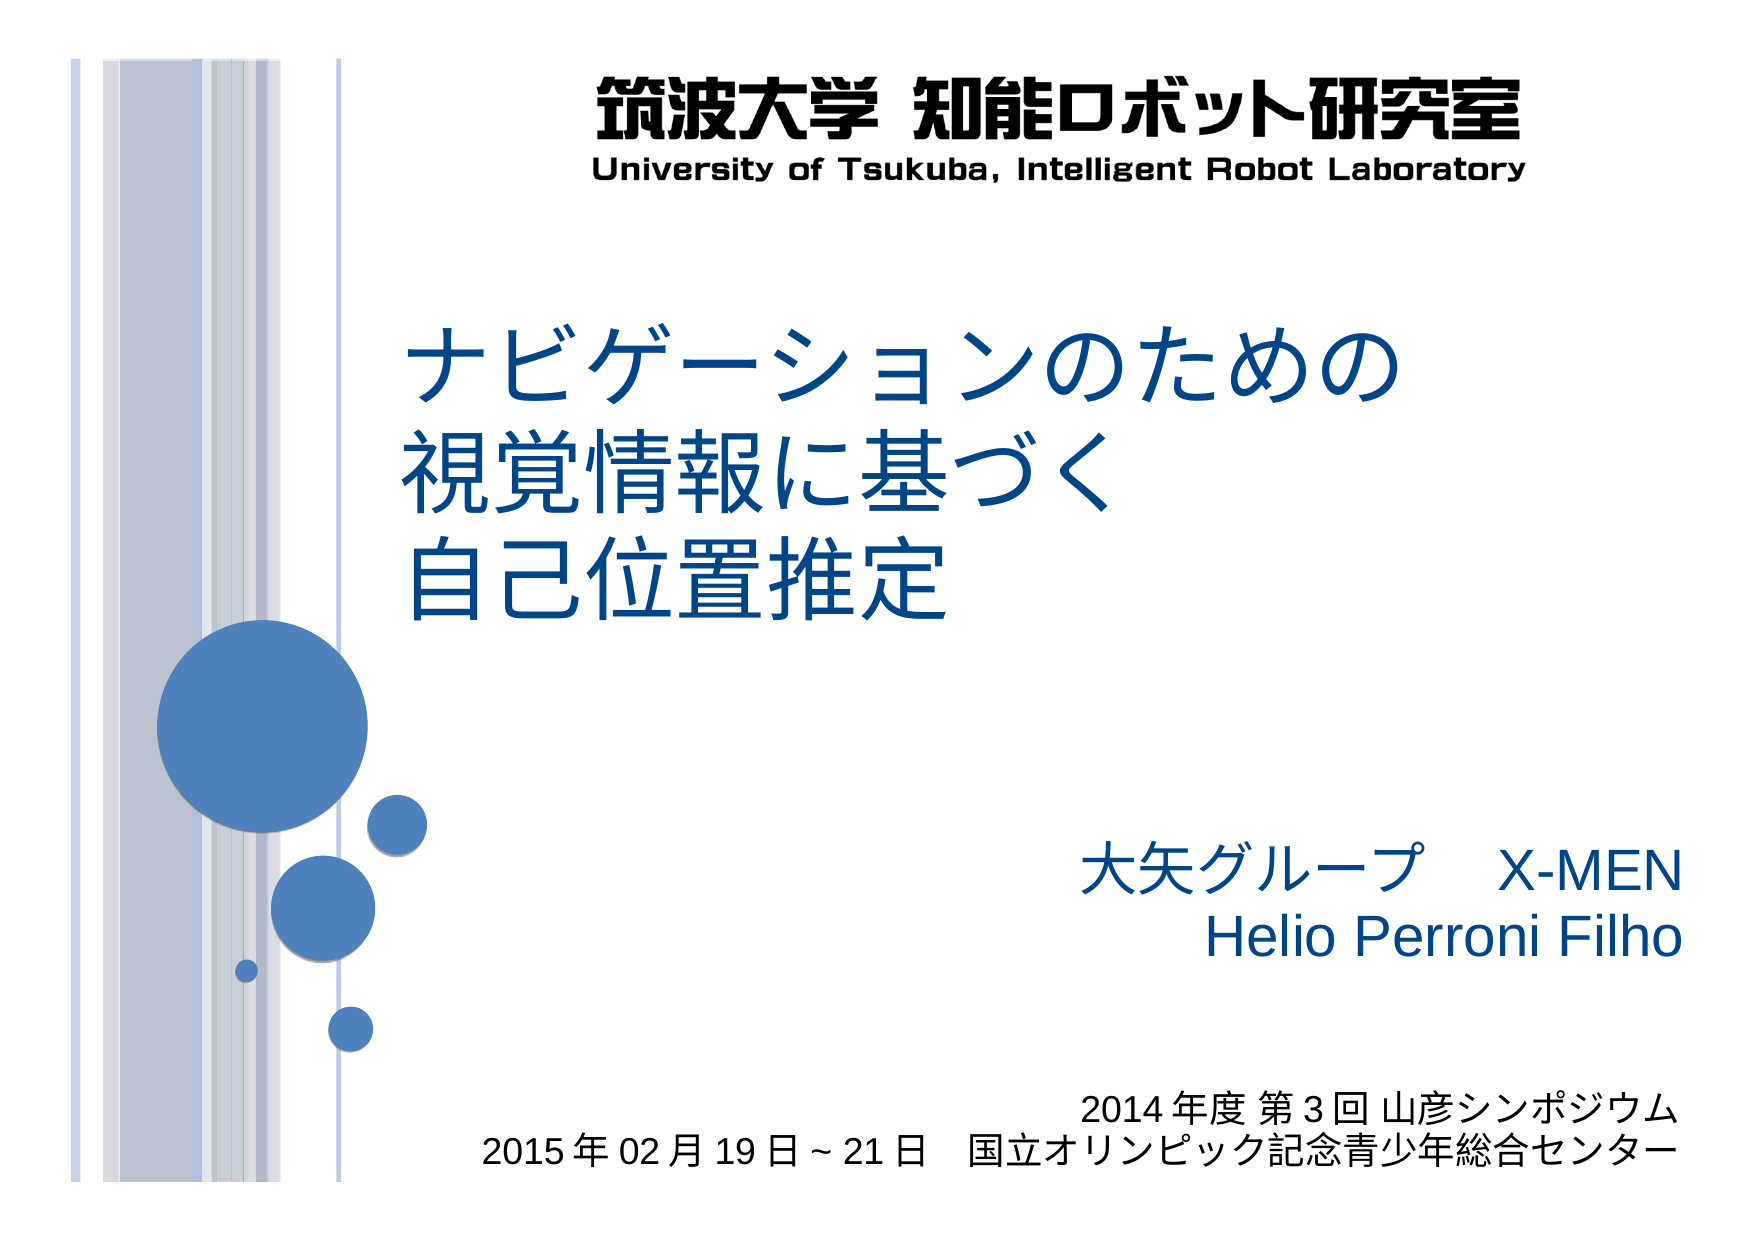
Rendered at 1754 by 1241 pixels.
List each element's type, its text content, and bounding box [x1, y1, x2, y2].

picture [590, 75, 1526, 183]
title ナビゲーションのための 視覚情報に基づく 自己位置推定 [399, 314, 1690, 1064]
text_box 大矢グループ X-MEN Helio Perroni Filho [1079, 836, 1689, 970]
